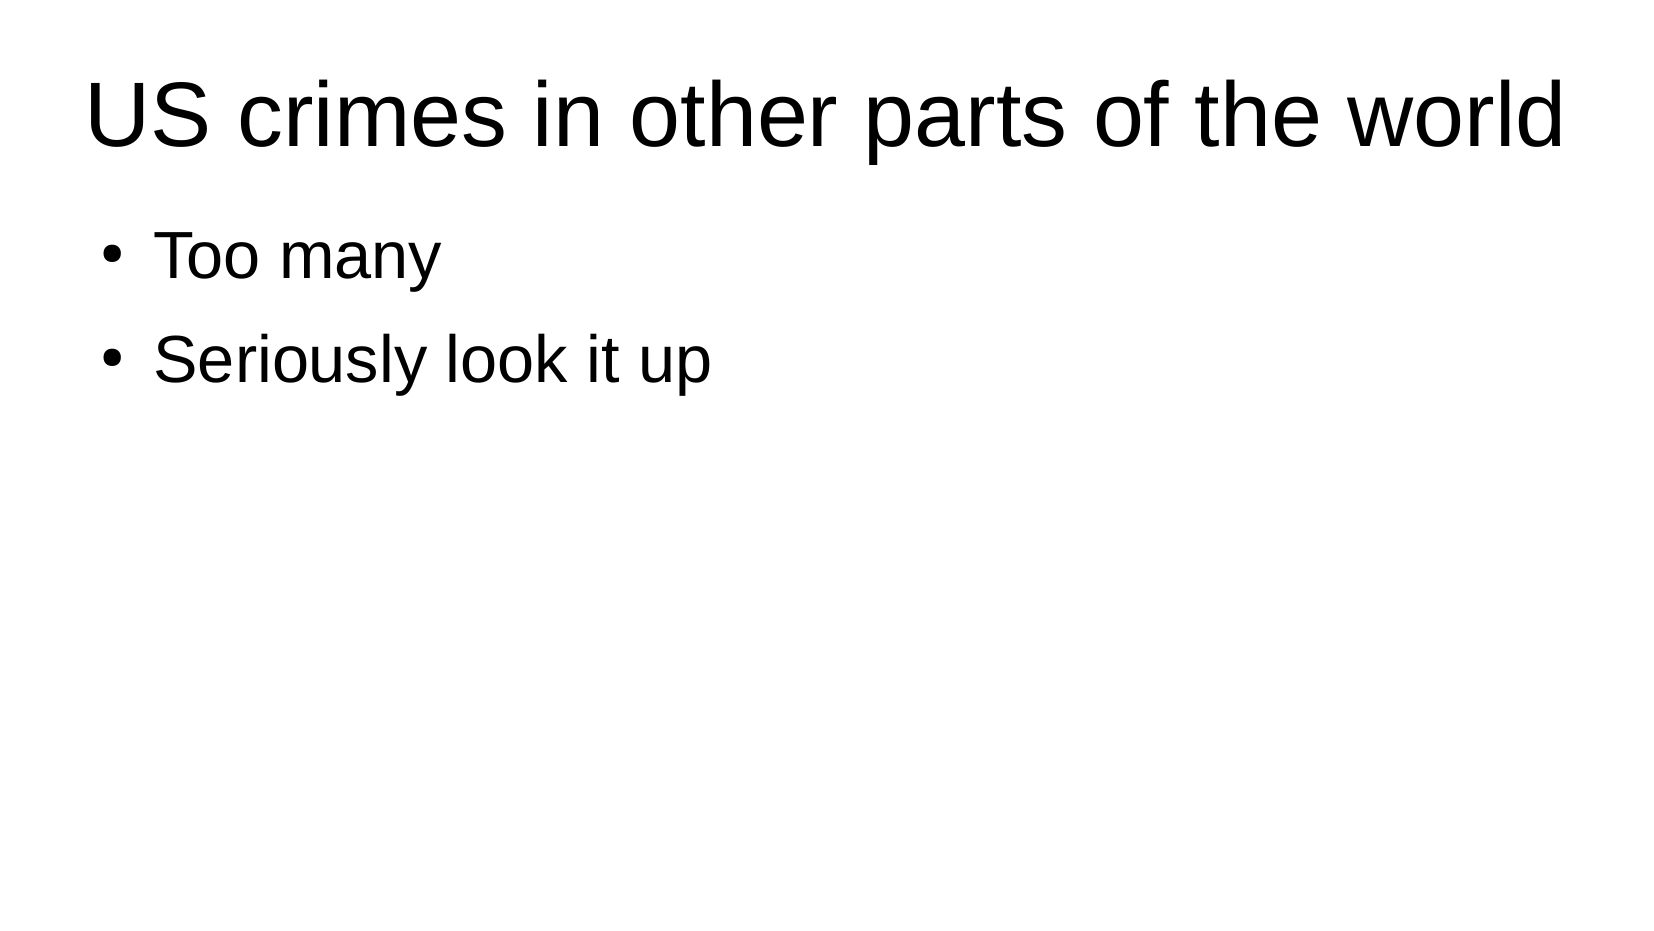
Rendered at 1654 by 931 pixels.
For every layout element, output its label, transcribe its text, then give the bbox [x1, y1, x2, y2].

title US crimes in other parts of the world [82, 37, 1571, 193]
list Too many Seriously look it up [82, 217, 1571, 758]
